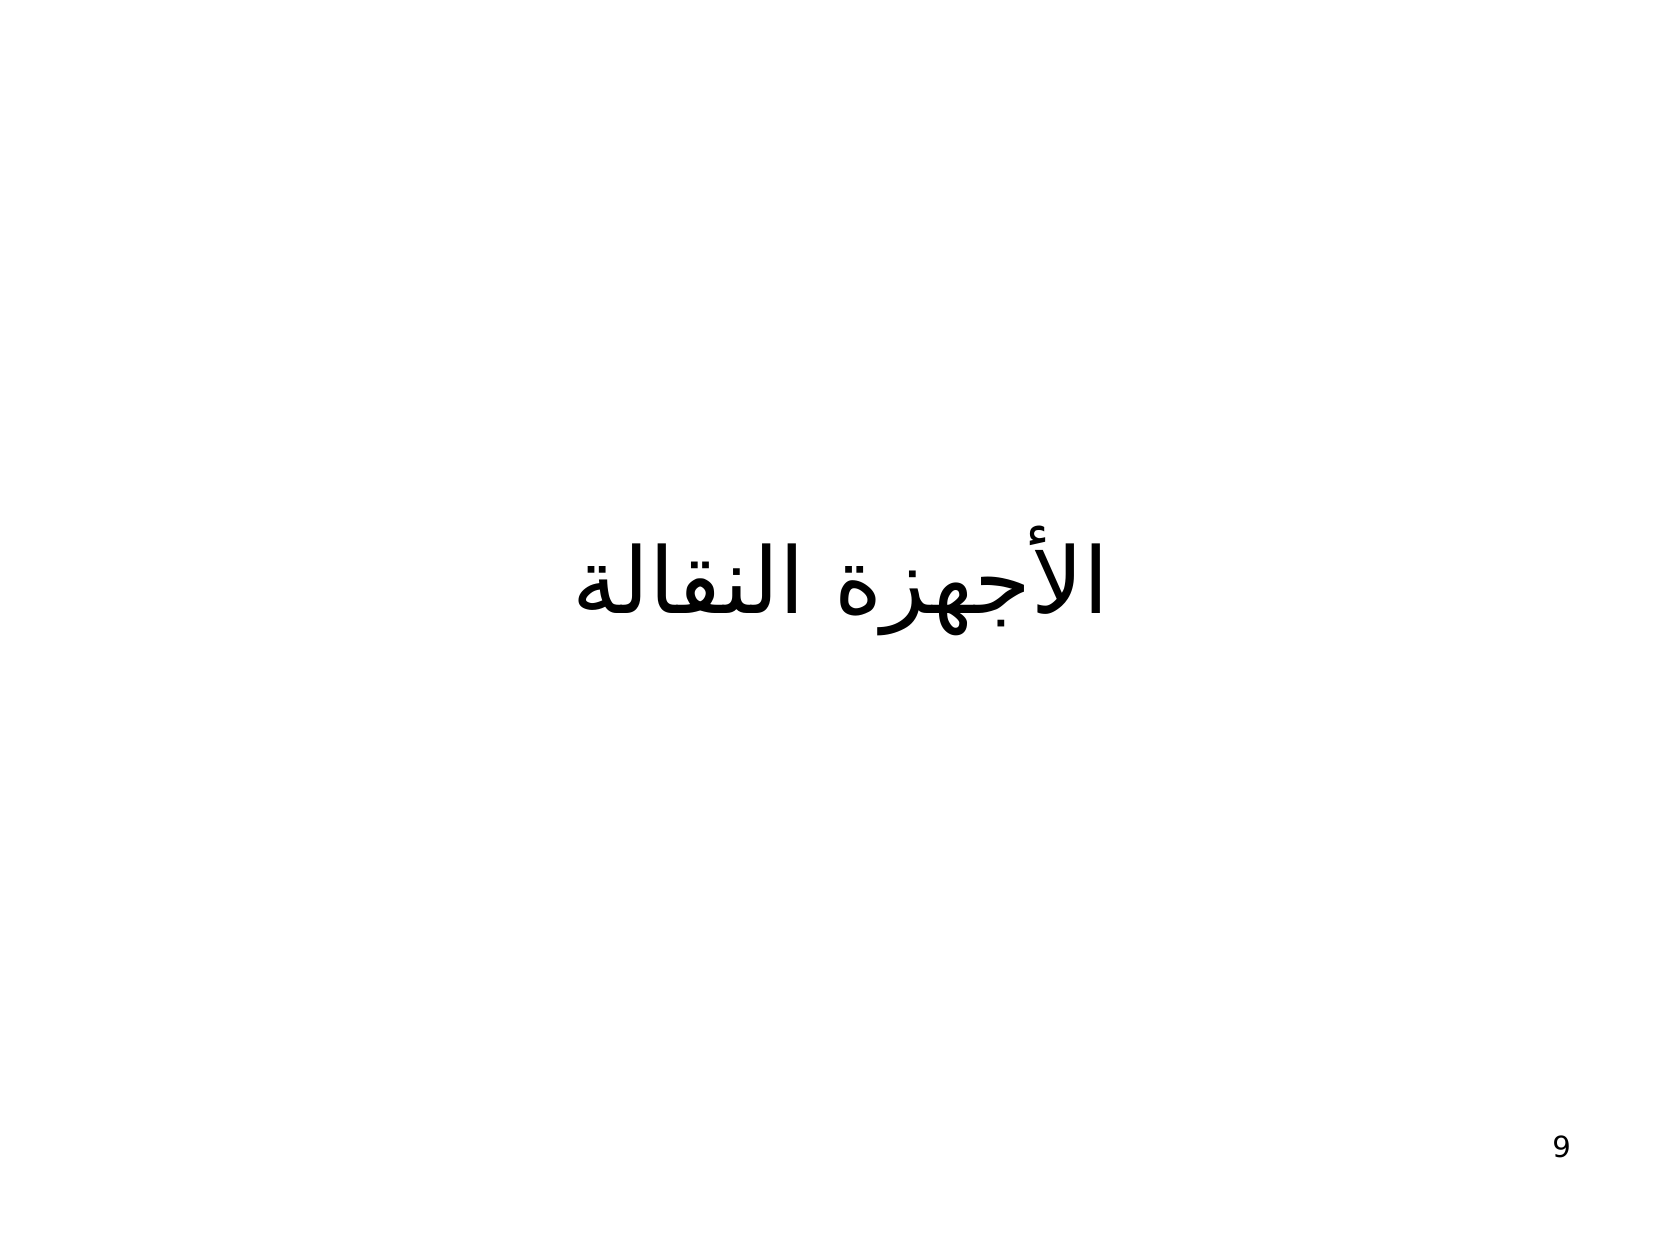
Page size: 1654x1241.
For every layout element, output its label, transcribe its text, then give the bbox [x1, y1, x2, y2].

title الأجهزة النقالة [82, 477, 1571, 686]
